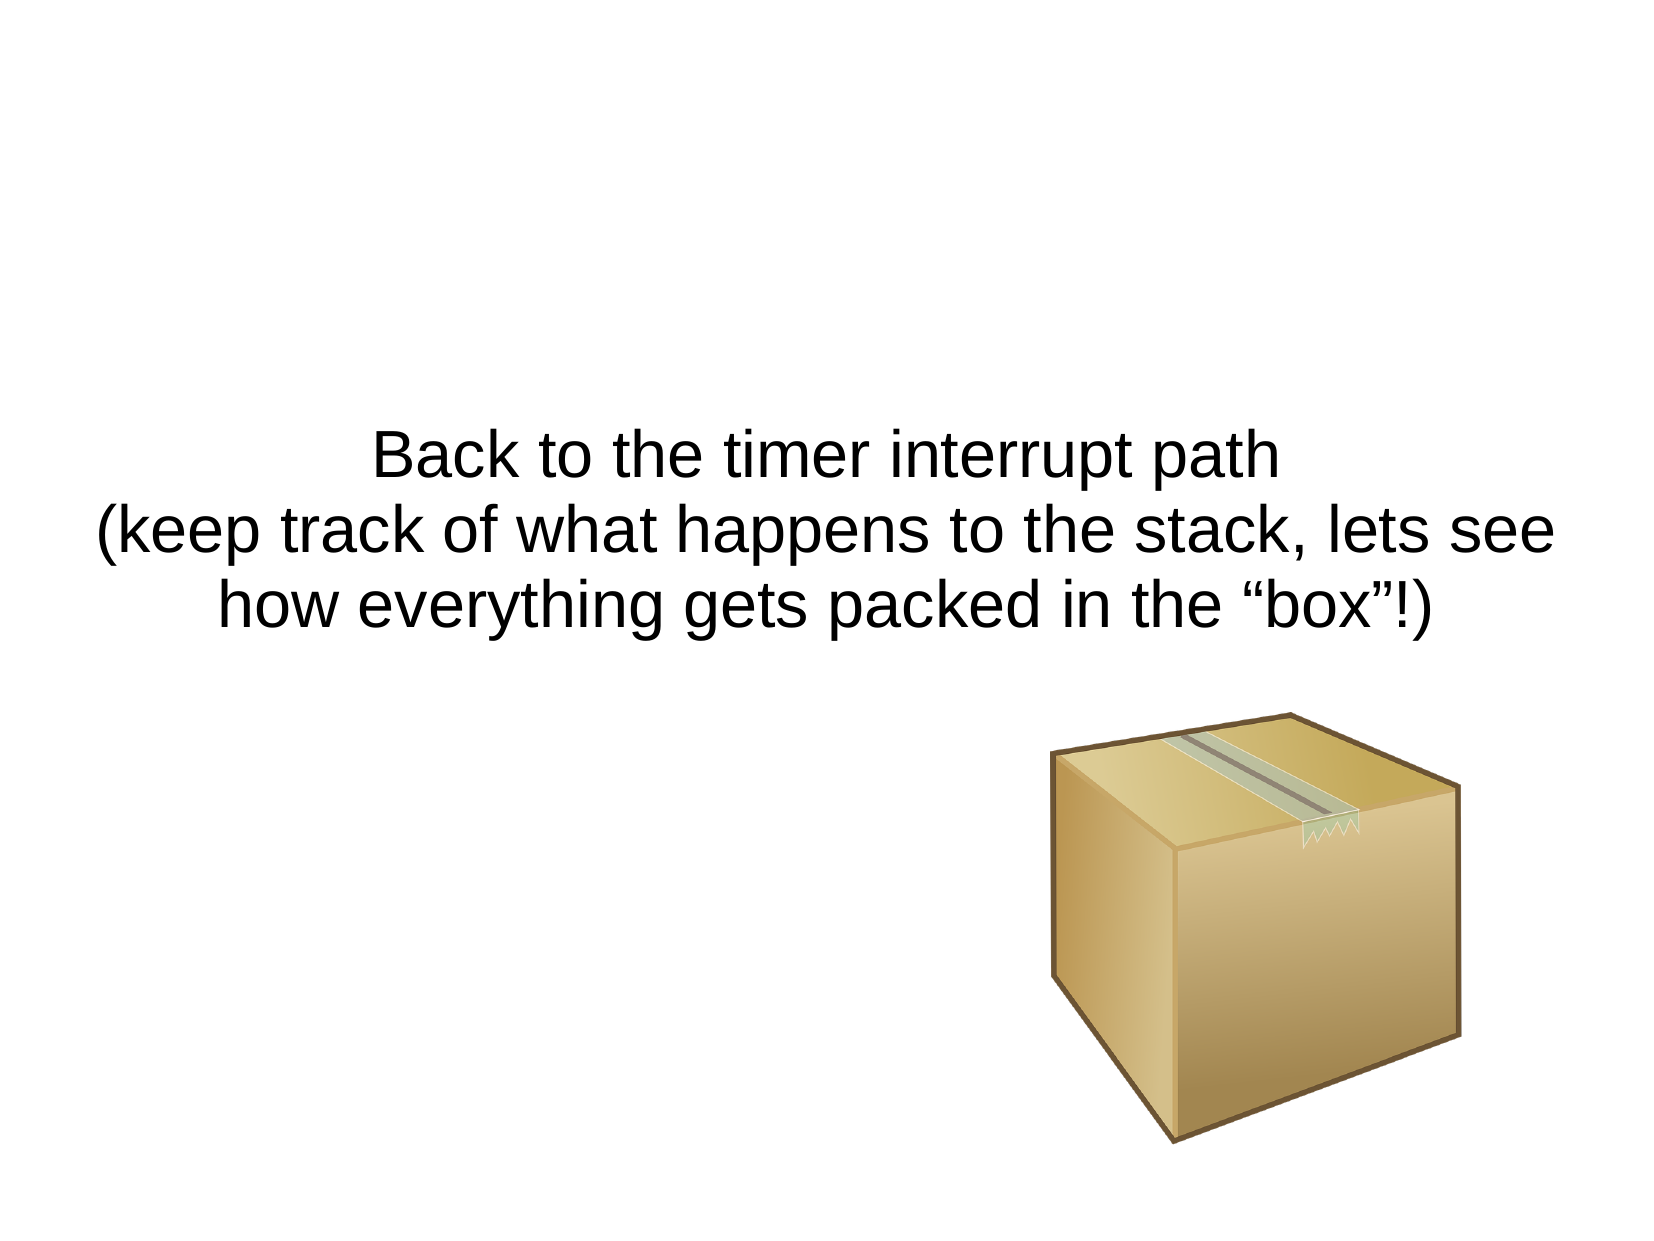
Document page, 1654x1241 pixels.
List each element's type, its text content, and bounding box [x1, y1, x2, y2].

picture [1050, 712, 1462, 1145]
subtitle Back to the timer interrupt path (keep track of what happens to the stack, lets see how everything gets packed in the “box”!) [82, 49, 1571, 1010]
